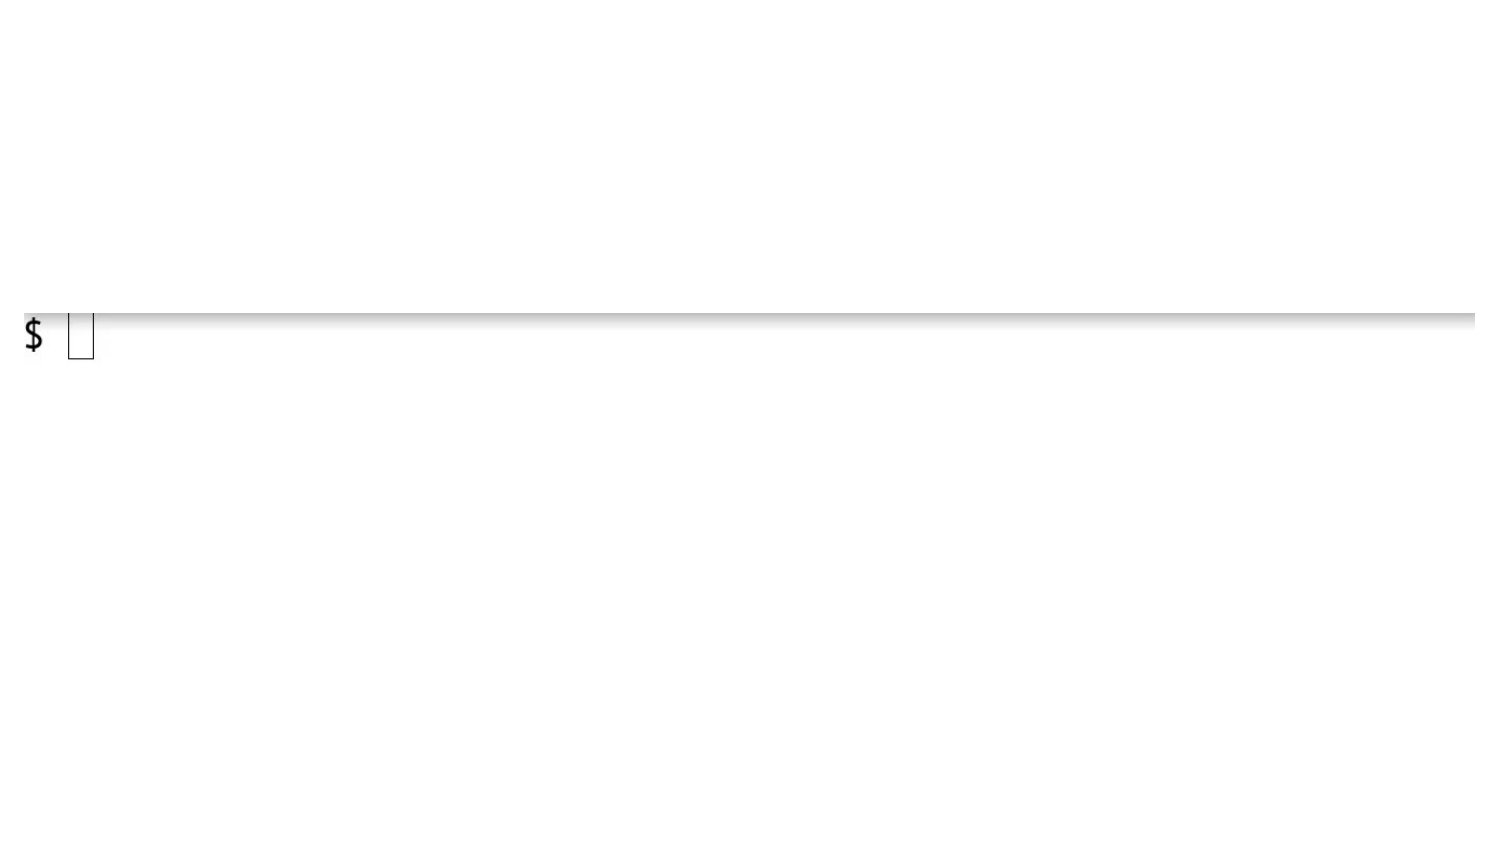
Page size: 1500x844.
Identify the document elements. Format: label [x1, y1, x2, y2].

picture [24, 313, 1475, 531]
